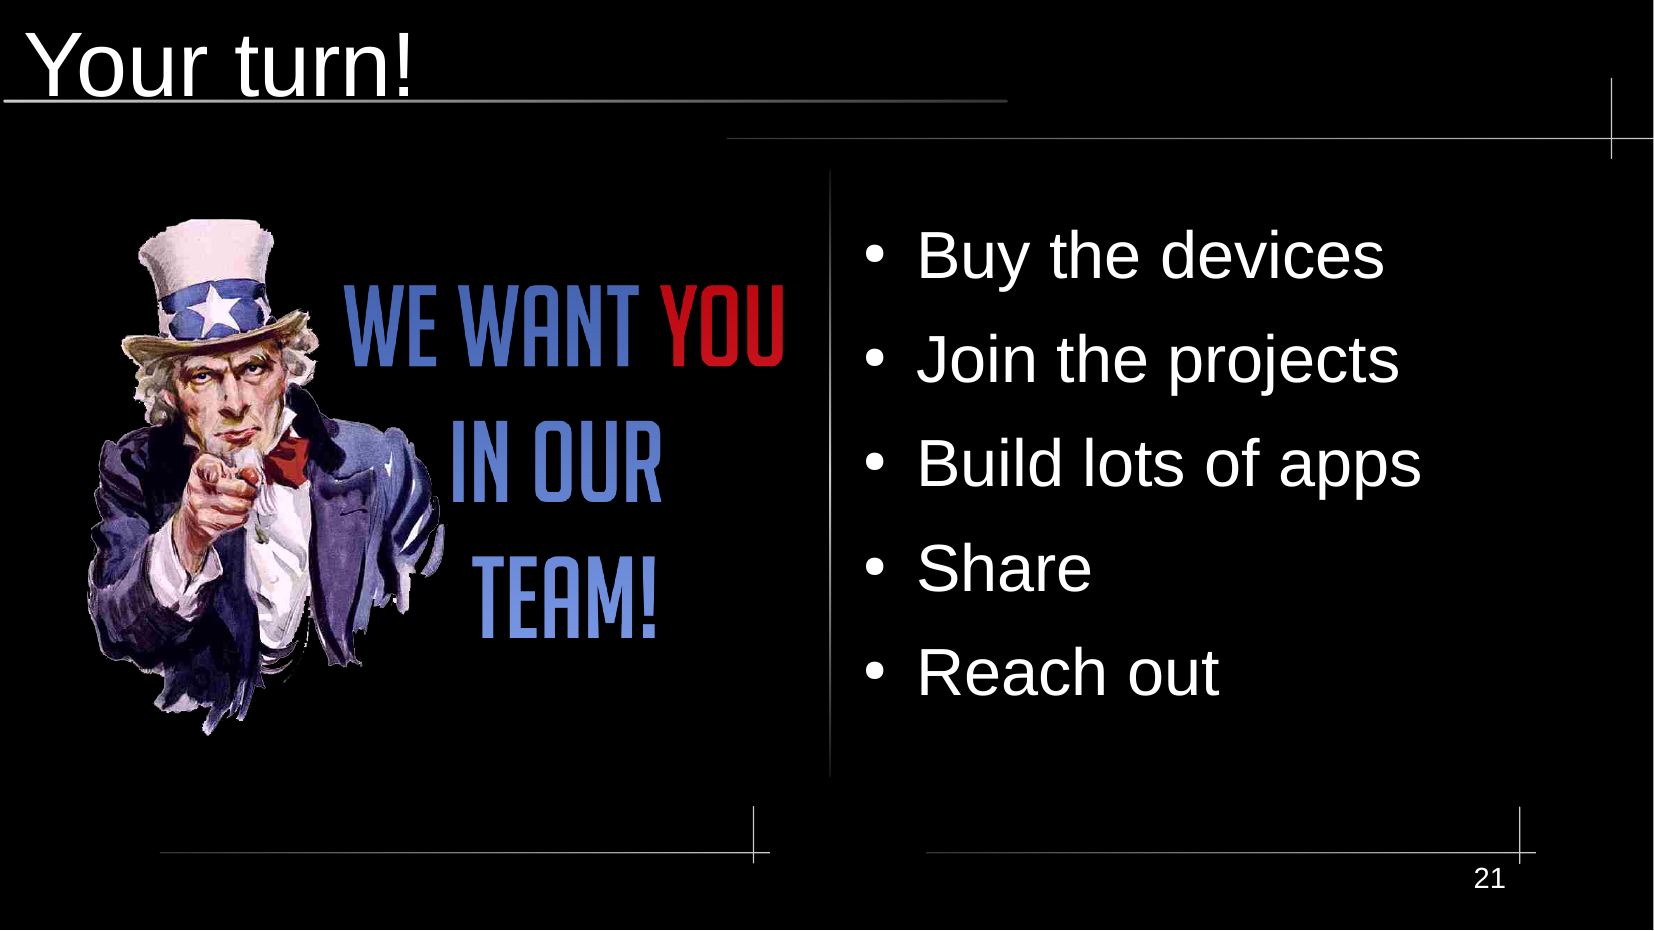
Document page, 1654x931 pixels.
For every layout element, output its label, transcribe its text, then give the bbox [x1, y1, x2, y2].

picture [86, 217, 806, 758]
title Your turn! [23, 11, 1589, 119]
list Buy the devices Join the projects Build lots of apps Share Reach out [845, 217, 1572, 758]
